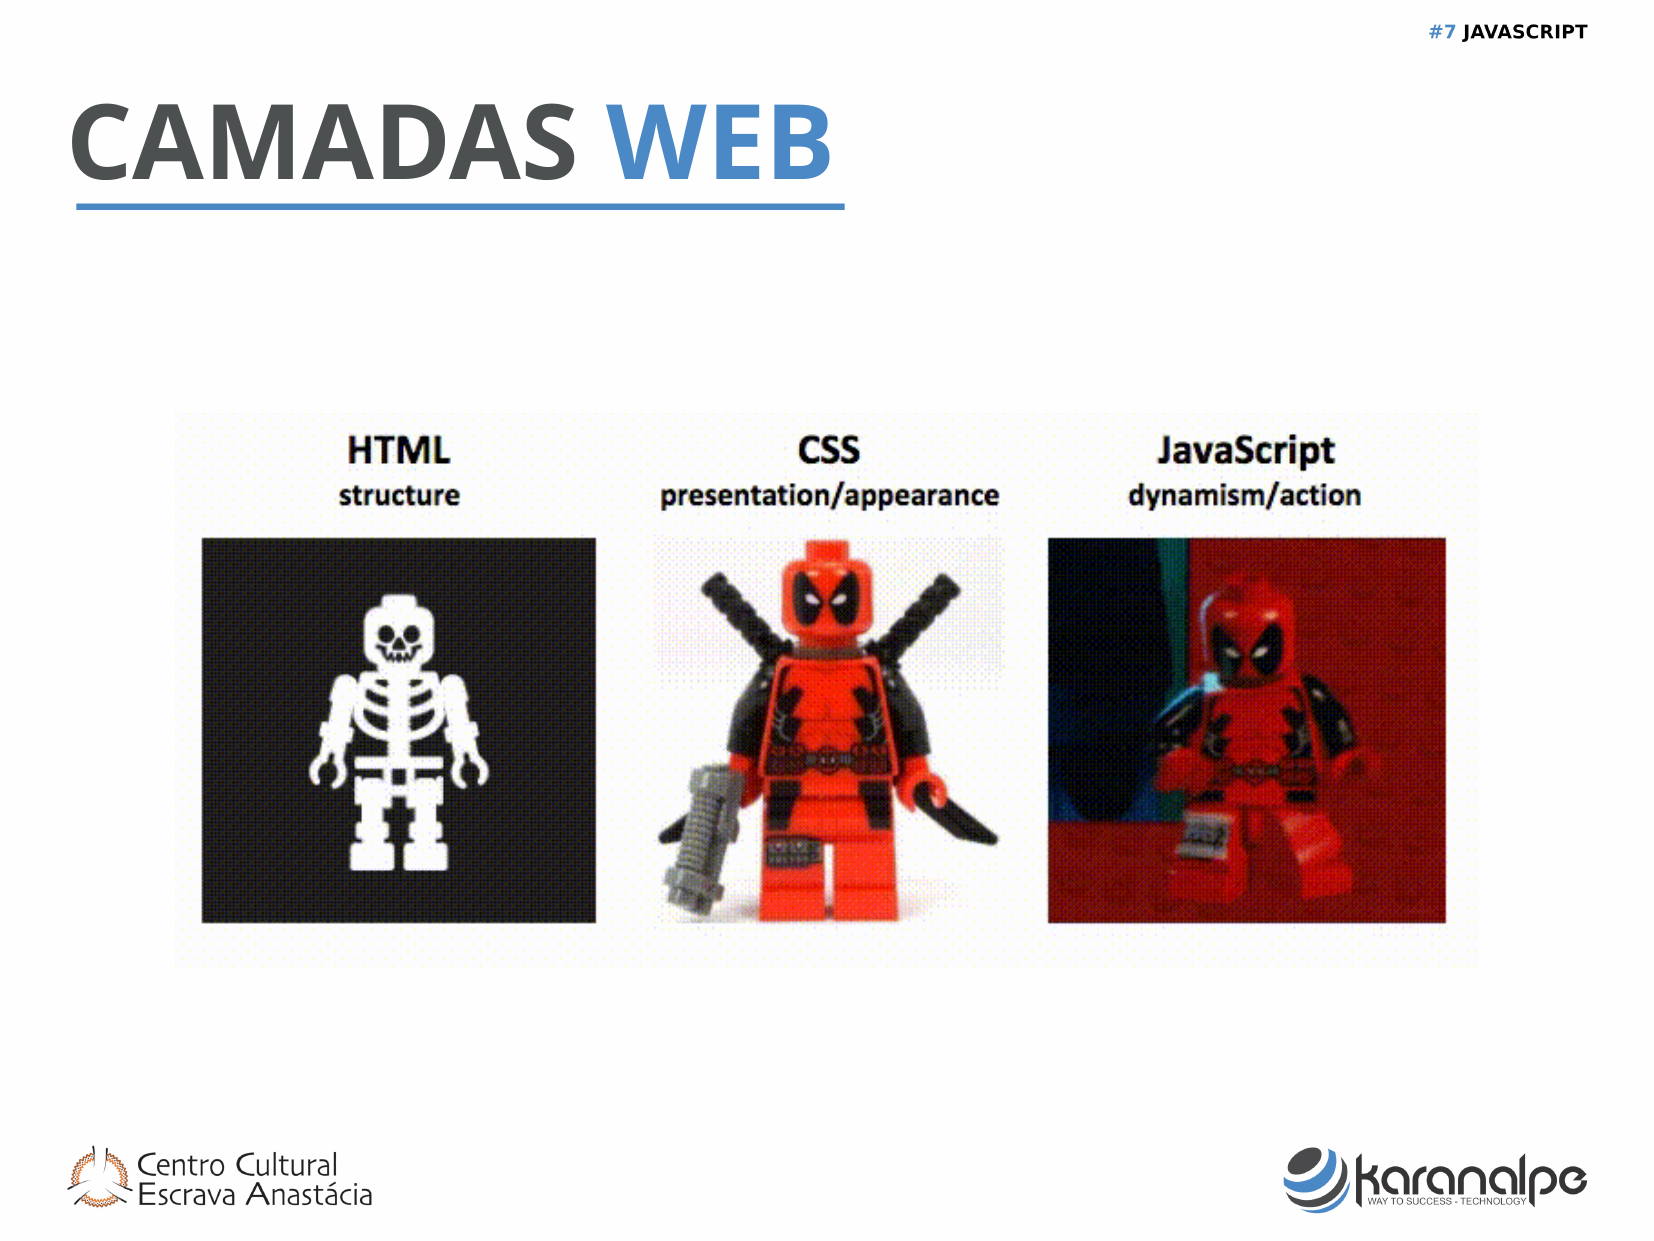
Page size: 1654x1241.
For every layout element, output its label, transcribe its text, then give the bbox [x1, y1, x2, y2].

title CAMADAS WEB [66, 35, 1555, 243]
picture [0, 0, 1654, 1241]
